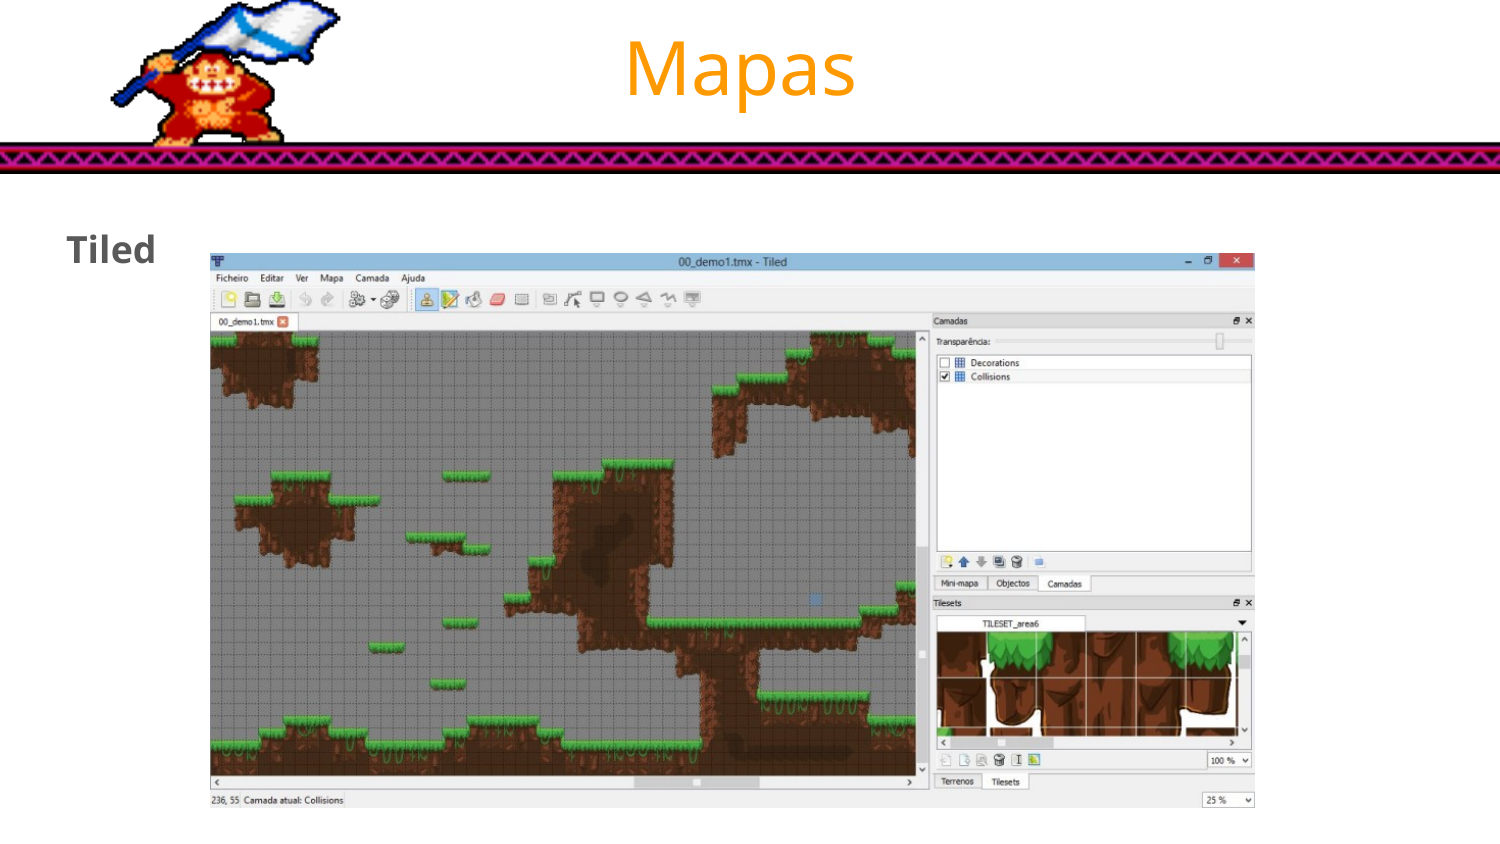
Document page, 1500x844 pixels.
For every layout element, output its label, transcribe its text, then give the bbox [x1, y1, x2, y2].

list Tiled [51, 189, 1449, 828]
picture [0, 0, 1500, 174]
title Mapas [608, 18, 1141, 112]
picture [210, 253, 1255, 808]
